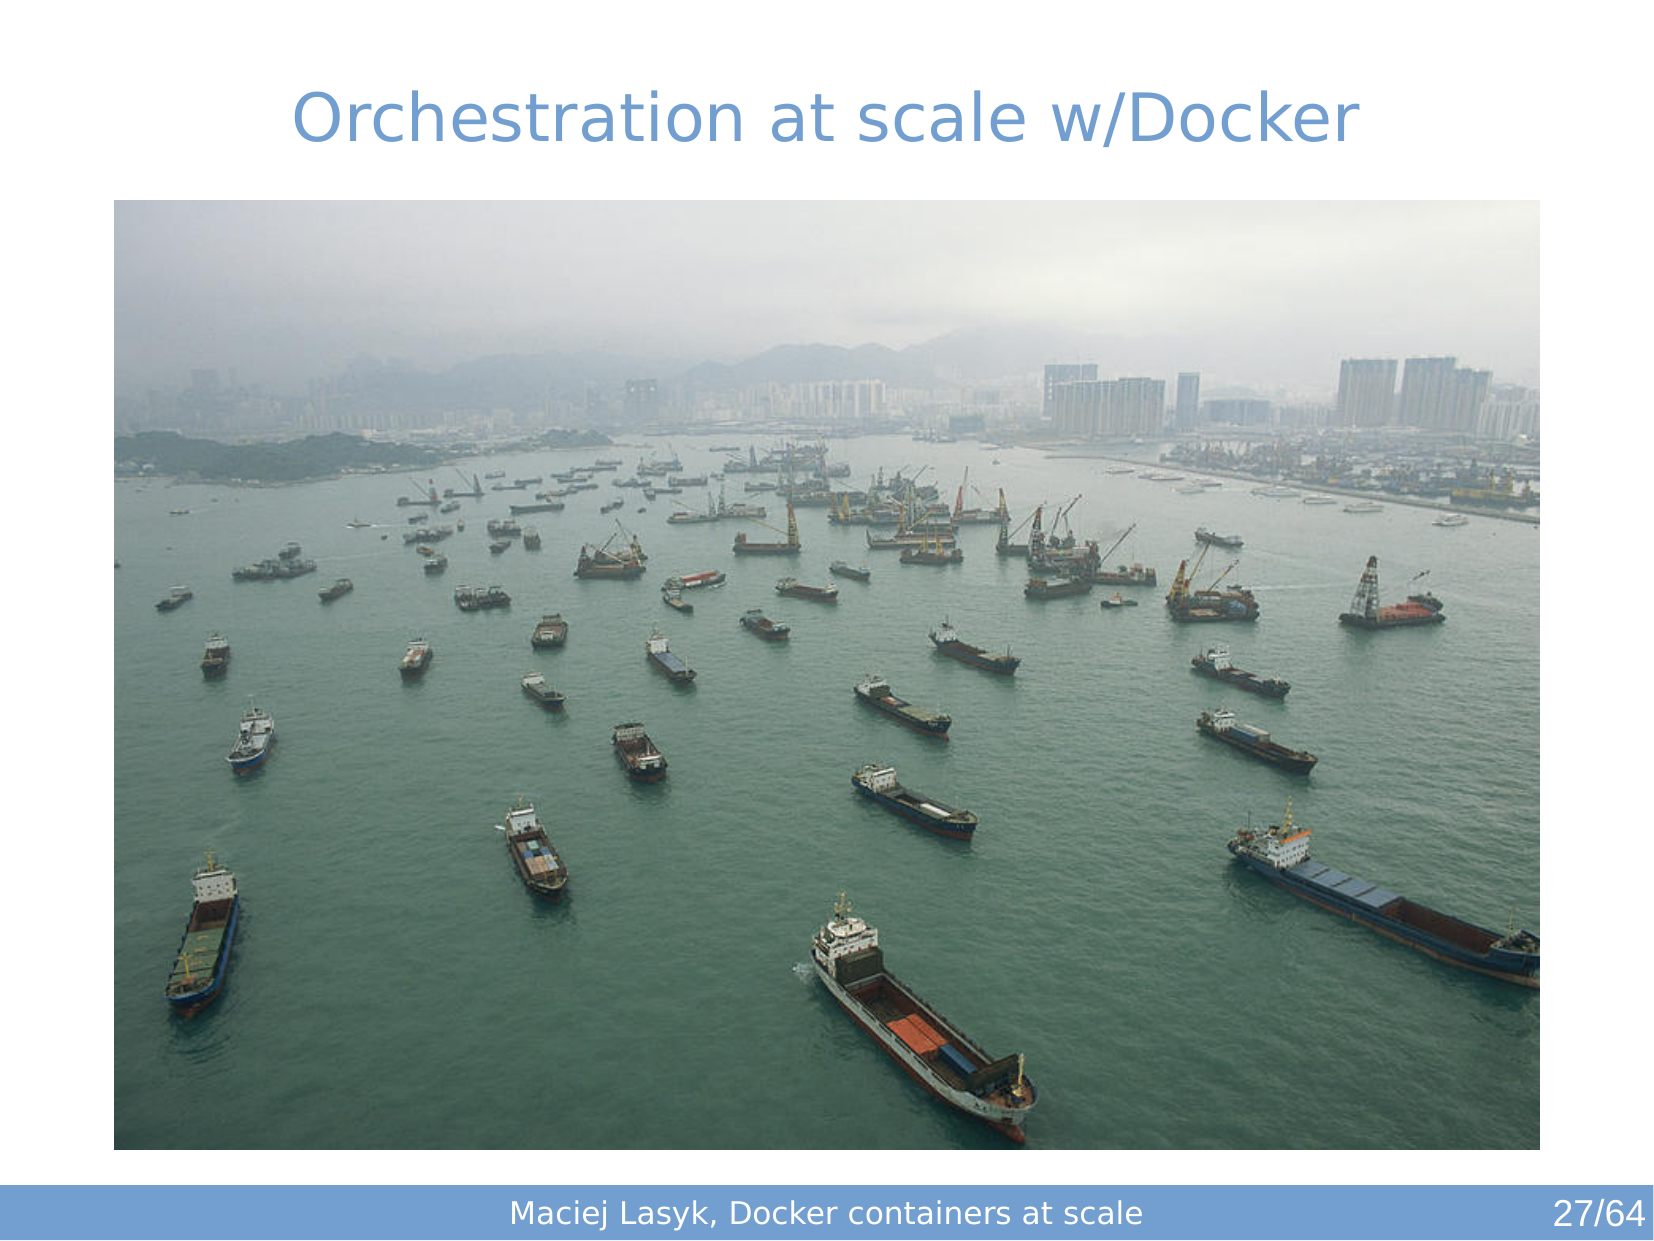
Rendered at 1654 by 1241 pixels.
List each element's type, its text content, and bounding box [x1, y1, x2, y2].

text_box Orchestration at scale w/Docker [277, 72, 1377, 166]
text_box Maciej Lasyk, Docker containers at scale [494, 1188, 1160, 1240]
text_box [0, 1185, 1527, 1241]
text_box 27/64 [1527, 1185, 1654, 1241]
picture [114, 200, 1540, 1150]
